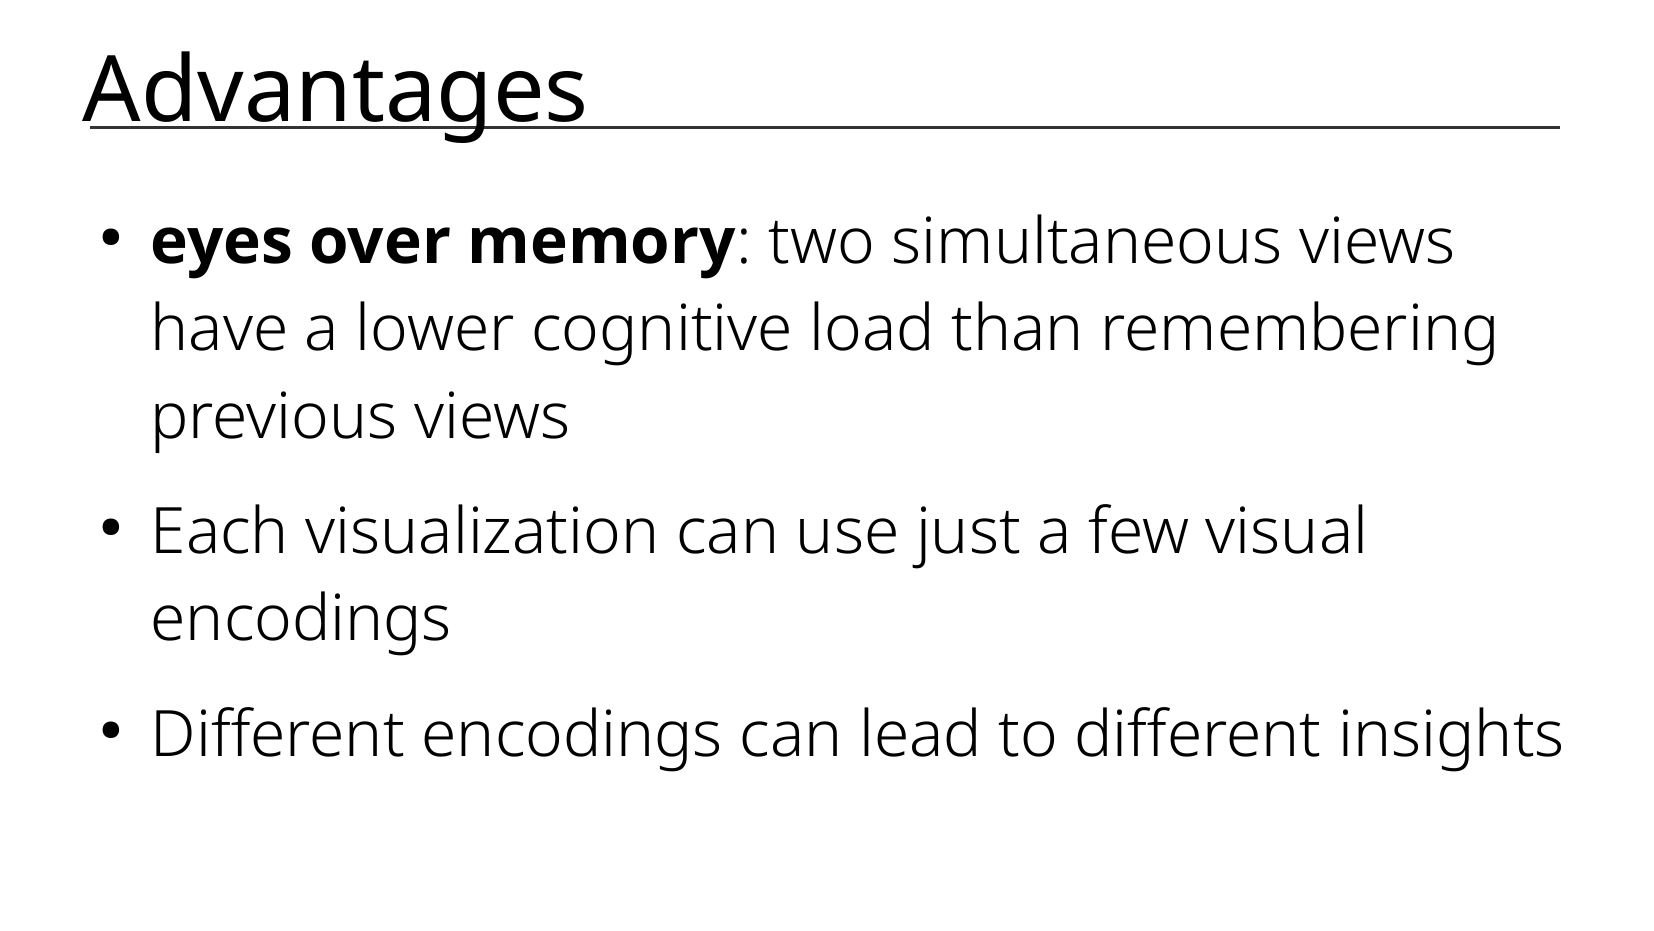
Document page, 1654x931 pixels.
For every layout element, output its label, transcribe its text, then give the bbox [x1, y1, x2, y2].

list eyes over memory: two simultaneous views have a lower cognitive load than remembering previous views Each visualization can use just a few visual encodings Different encodings can lead to different insights [82, 195, 1571, 811]
title Advantages [82, 32, 1571, 140]
